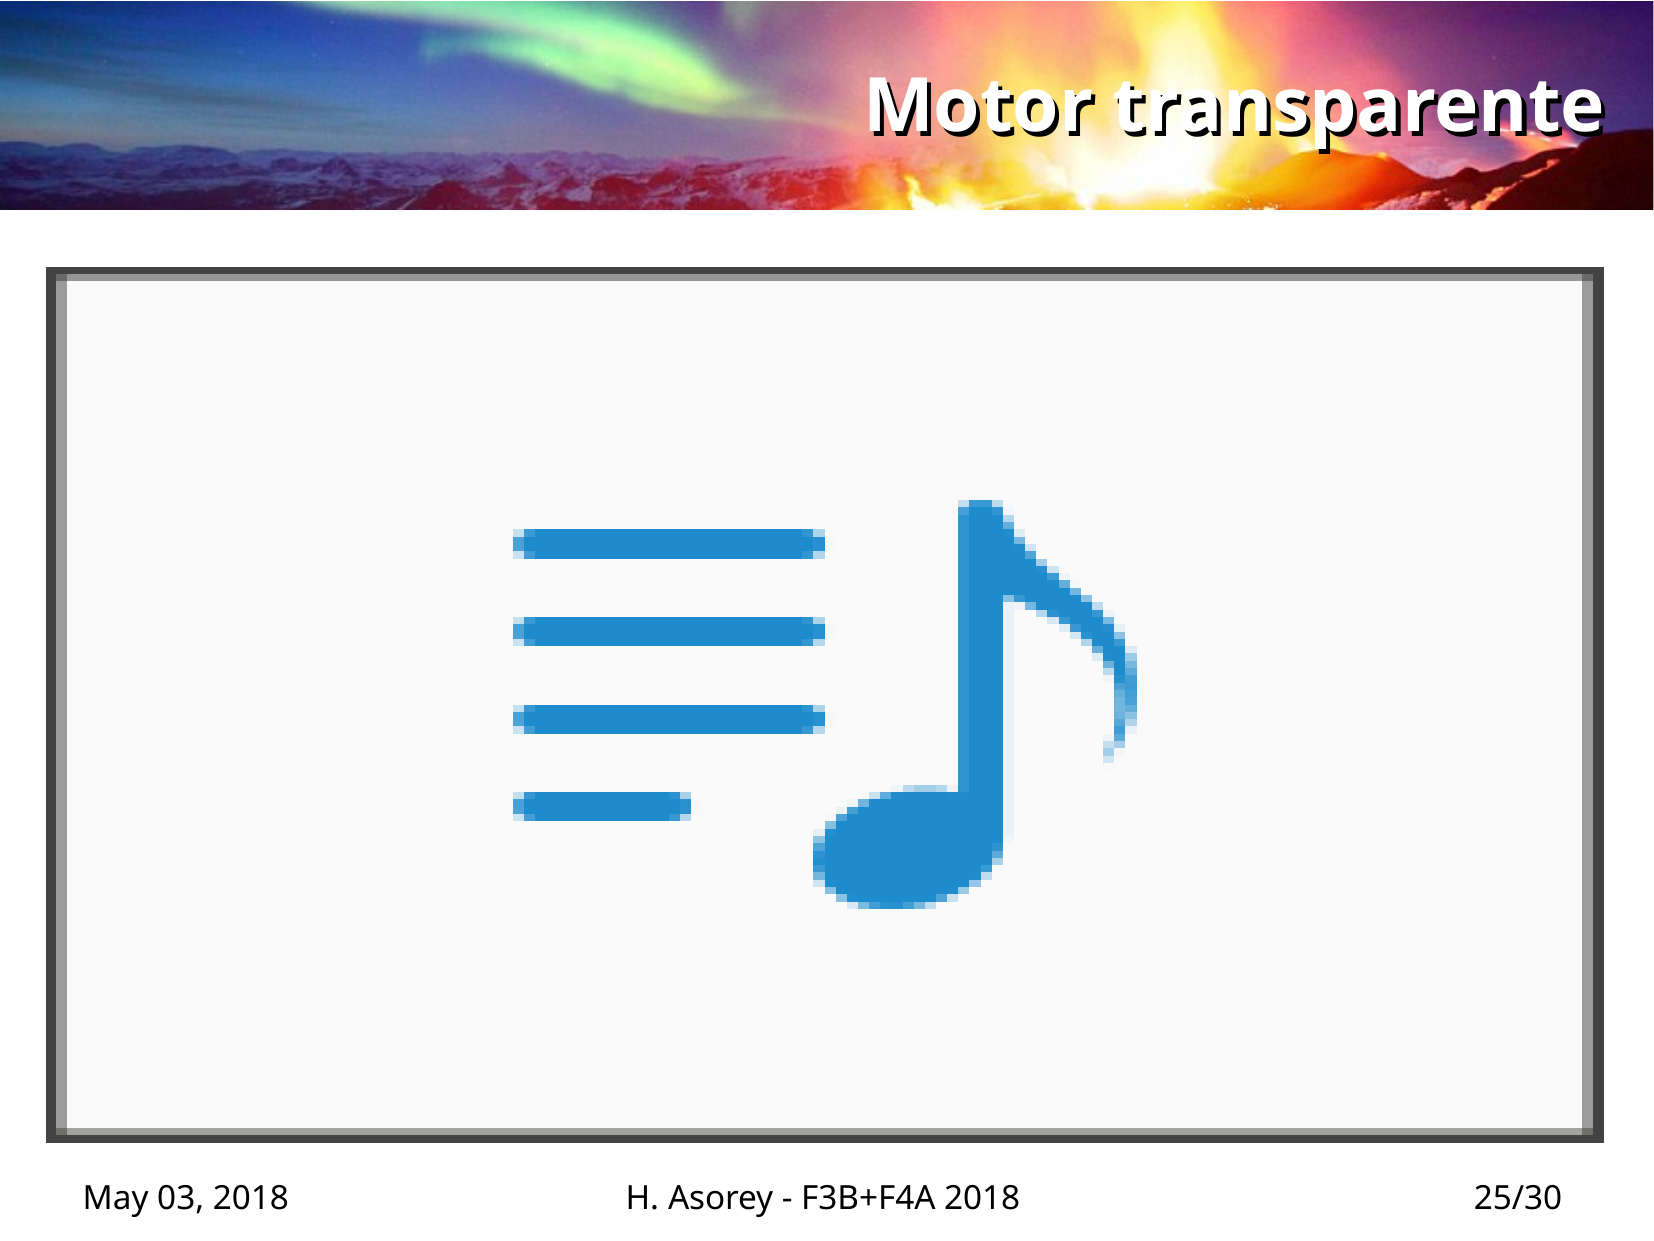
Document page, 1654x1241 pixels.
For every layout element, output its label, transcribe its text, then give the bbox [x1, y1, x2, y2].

title Motor transparente [45, 15, 1606, 191]
text_box [45, 266, 1606, 1144]
picture [0, 1, 1654, 210]
